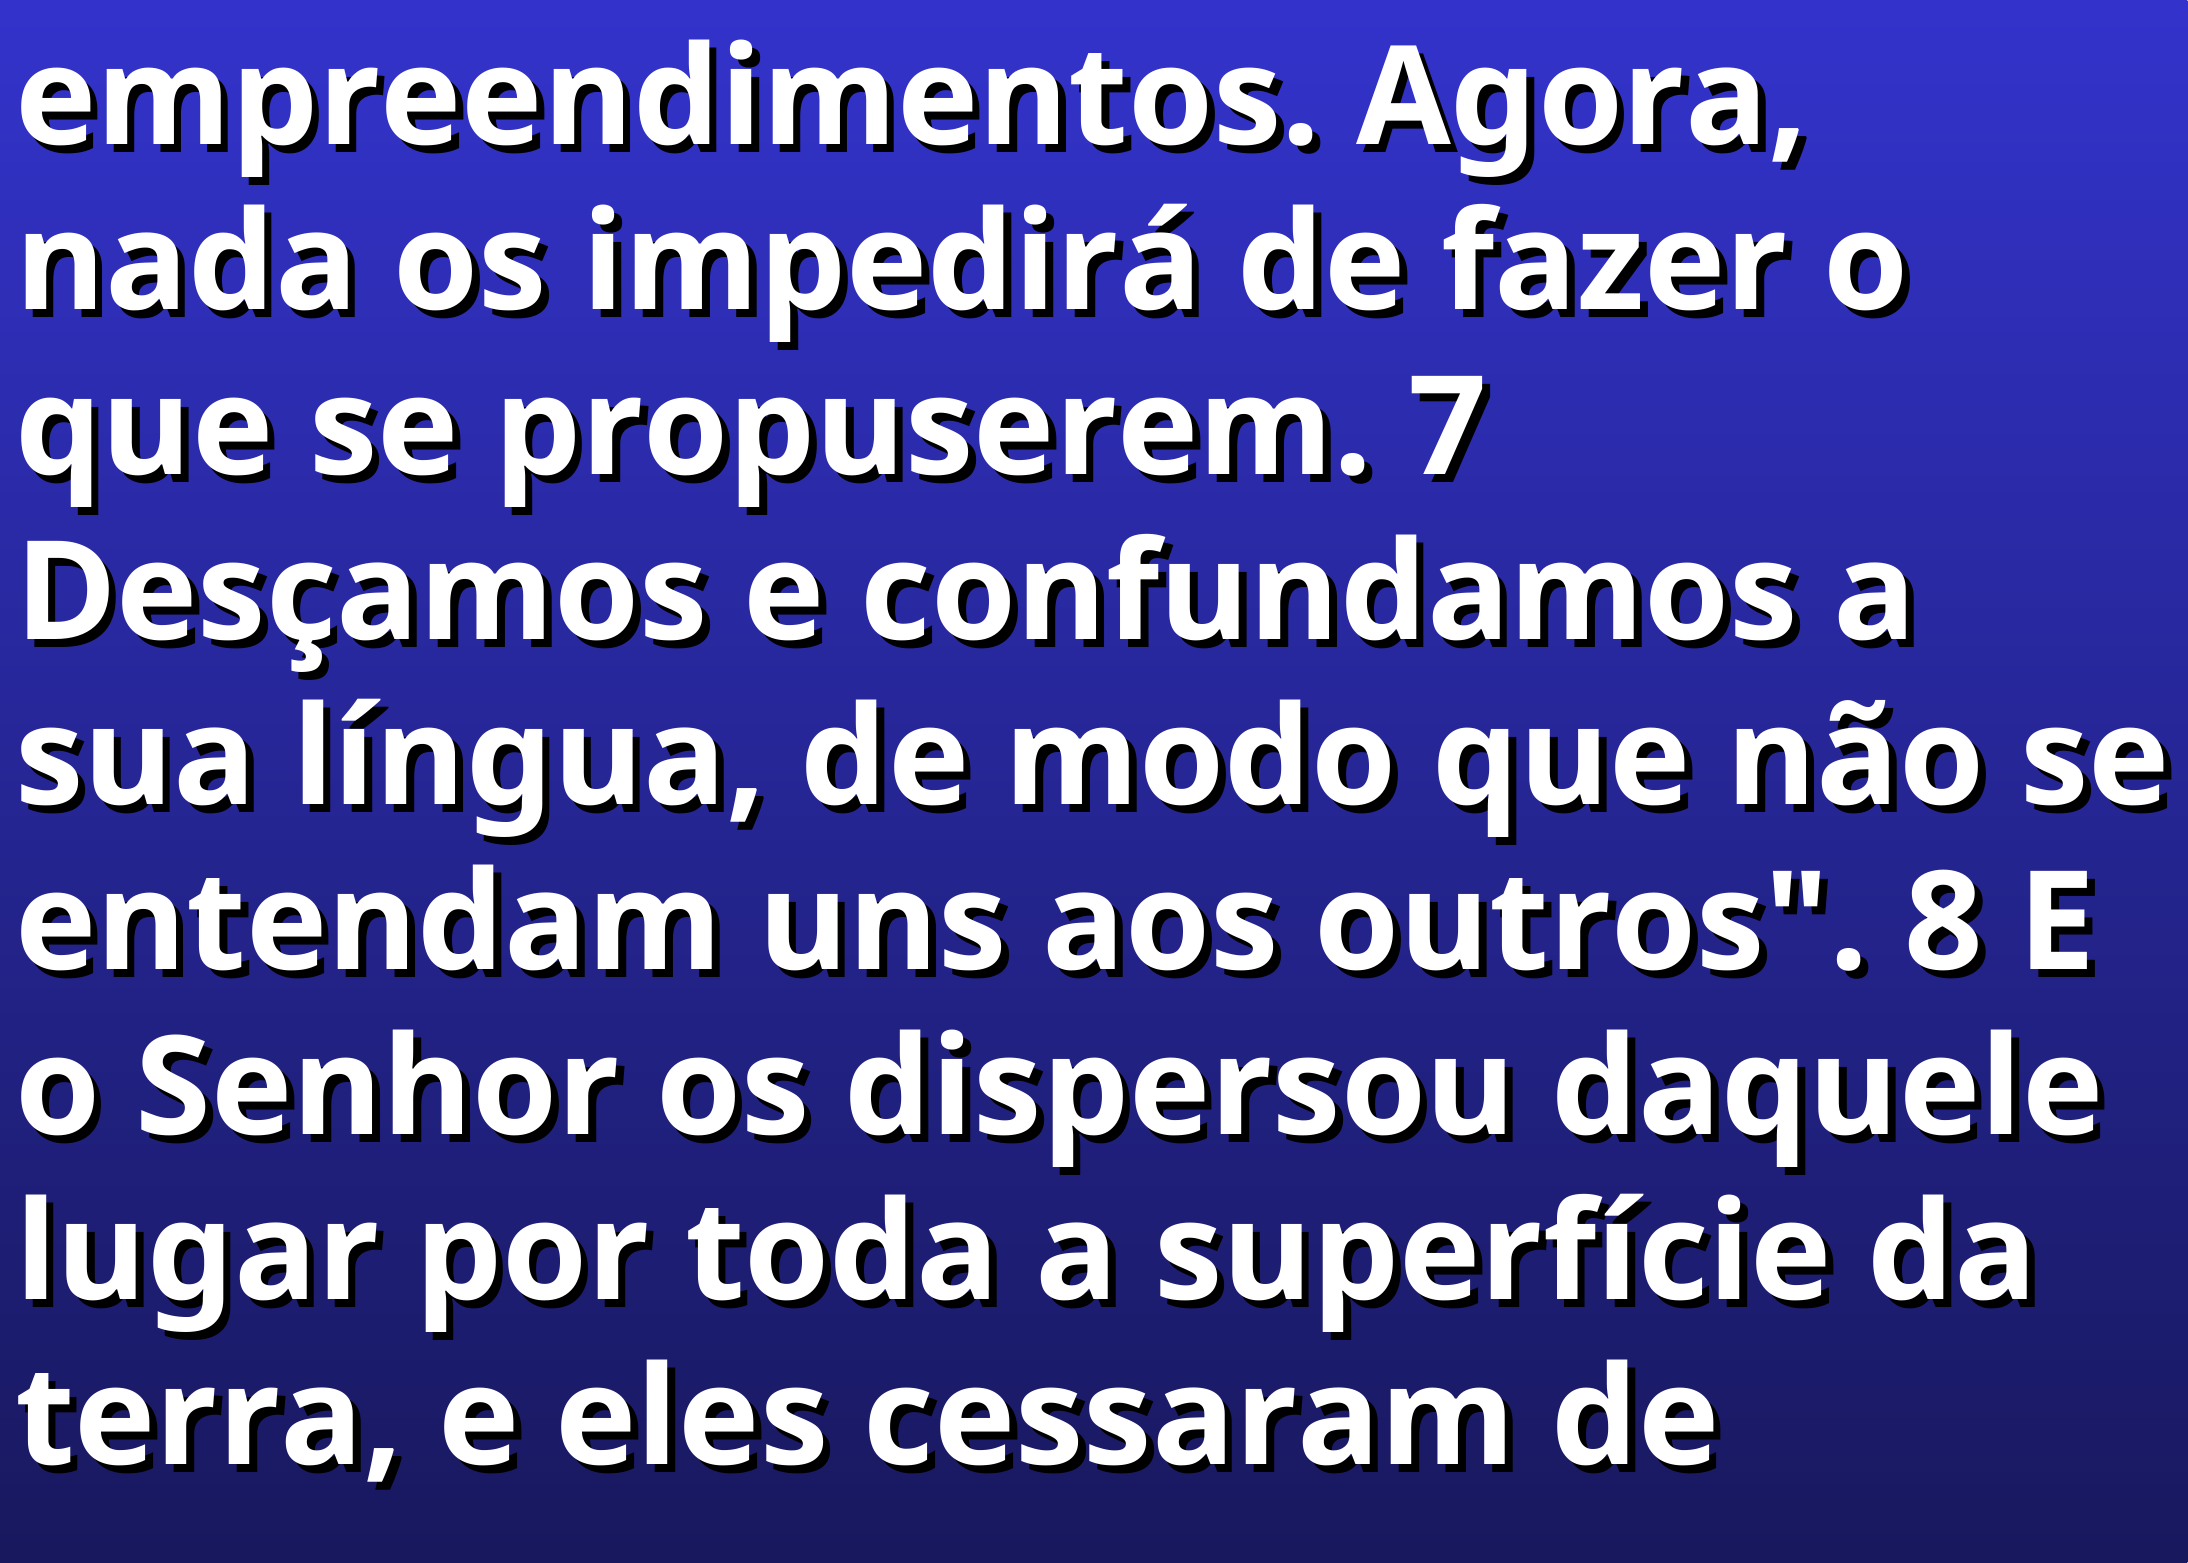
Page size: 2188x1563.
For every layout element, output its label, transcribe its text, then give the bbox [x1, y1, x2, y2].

text_box empreendimentos. Agora, nada os impedirá de fazer o que se propuserem. 7 Desçamos e confundamos a sua língua, de modo que não se entendam uns aos outros". 8 E o Senhor os dispersou daquele lugar por toda a superfície da terra, e eles cessaram de [0, 0, 2188, 1500]
